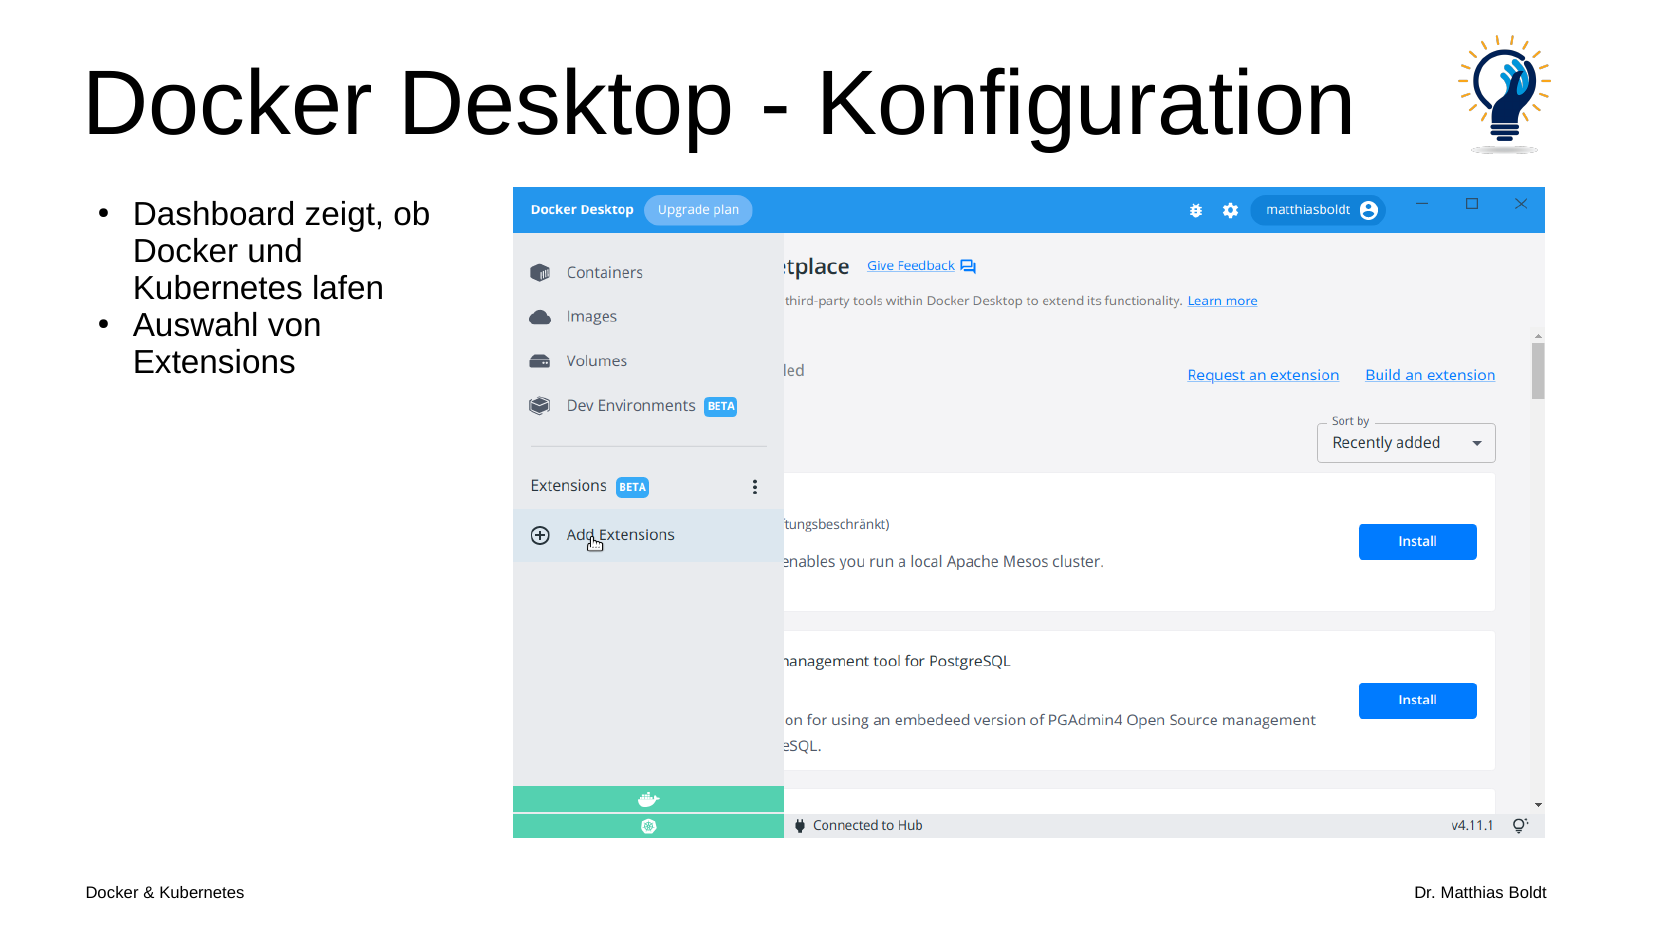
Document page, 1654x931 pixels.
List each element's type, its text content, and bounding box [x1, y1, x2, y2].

picture [513, 187, 1545, 838]
picture [1458, 35, 1551, 154]
title Docker Desktop - Konfiguration [82, 0, 1619, 206]
text_box Docker & Kubernetes Dr. Matthias Boldt [70, 875, 1563, 910]
text_box Dashboard zeigt, ob Docker und Kubernetes lafen Auswahl von Extensions [82, 187, 485, 839]
